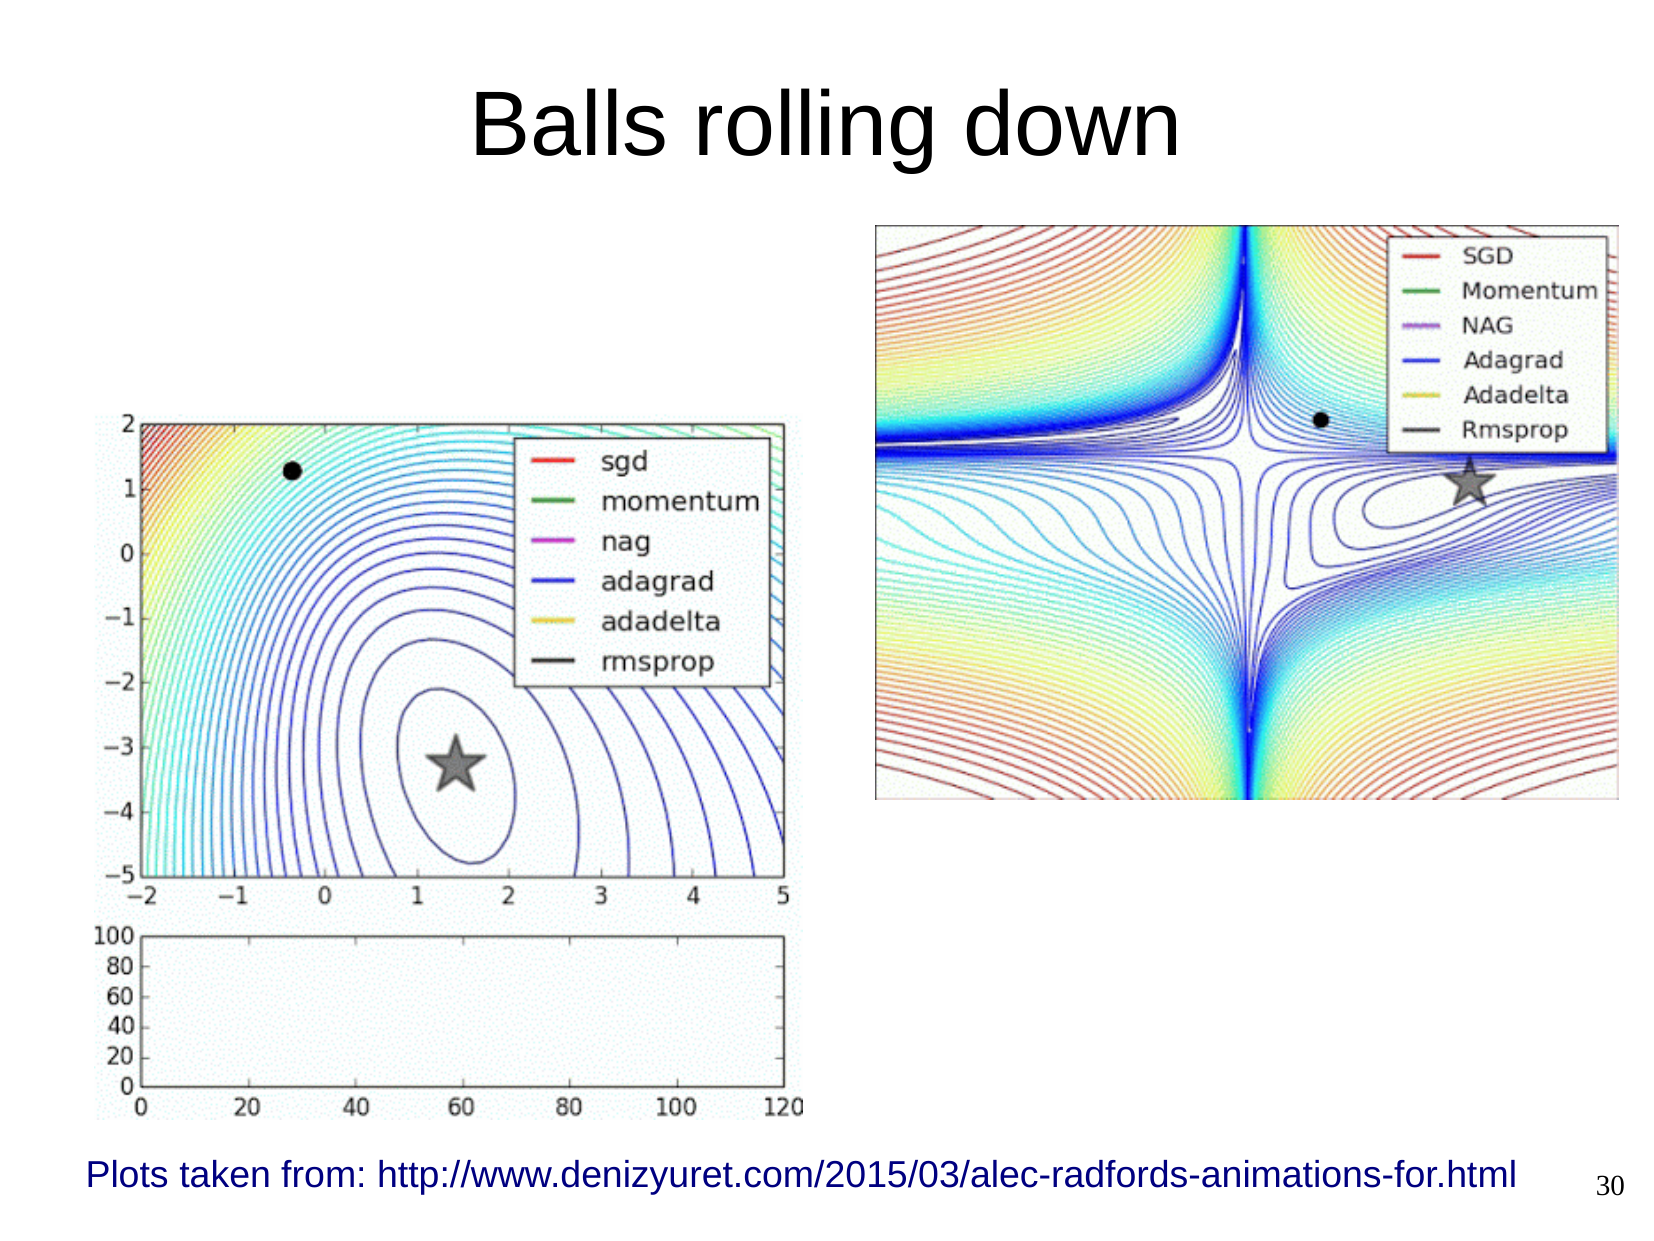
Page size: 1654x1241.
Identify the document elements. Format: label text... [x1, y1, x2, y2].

picture [875, 225, 1619, 800]
picture [94, 413, 803, 1120]
title Balls rolling down [82, 19, 1571, 227]
text_box Plots taken from: http://www.denizyuret.com/2015/03/alec-radfords-animations-for.html [70, 1145, 1619, 1203]
